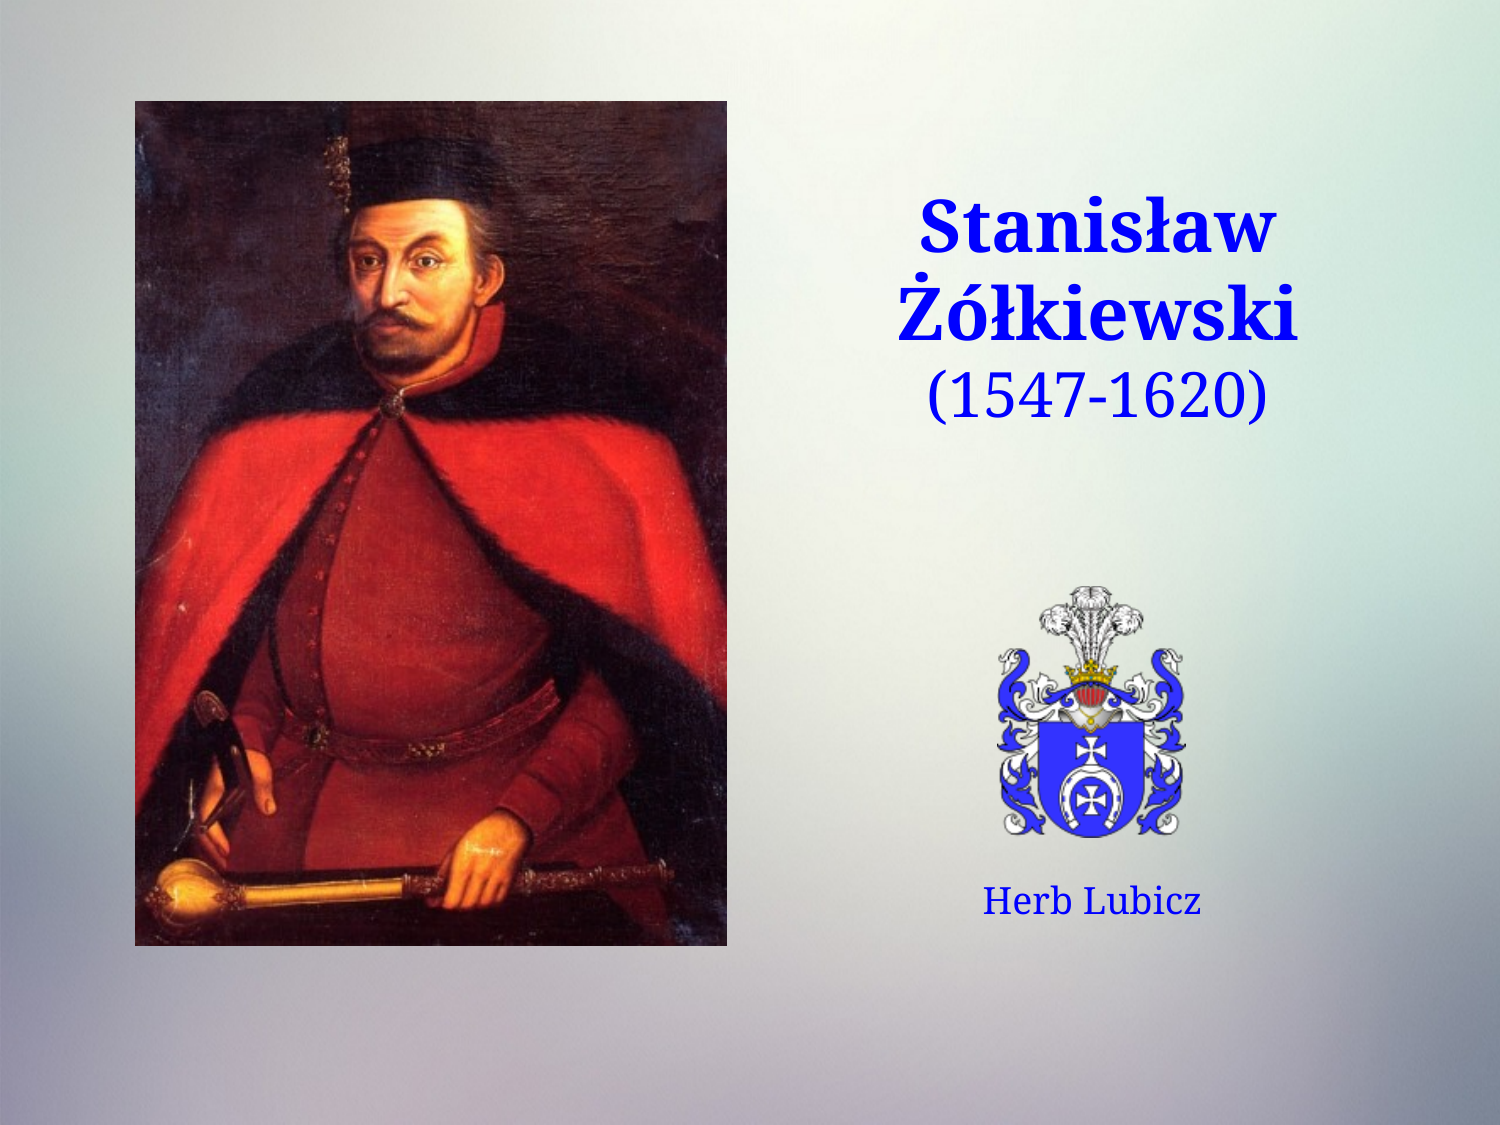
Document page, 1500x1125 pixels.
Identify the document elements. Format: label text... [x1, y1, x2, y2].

text_box Herb Lubicz [950, 869, 1235, 930]
text_box Stanisław Żółkiewski (1547-1620) [809, 172, 1388, 438]
picture [0, 0, 1500, 1125]
